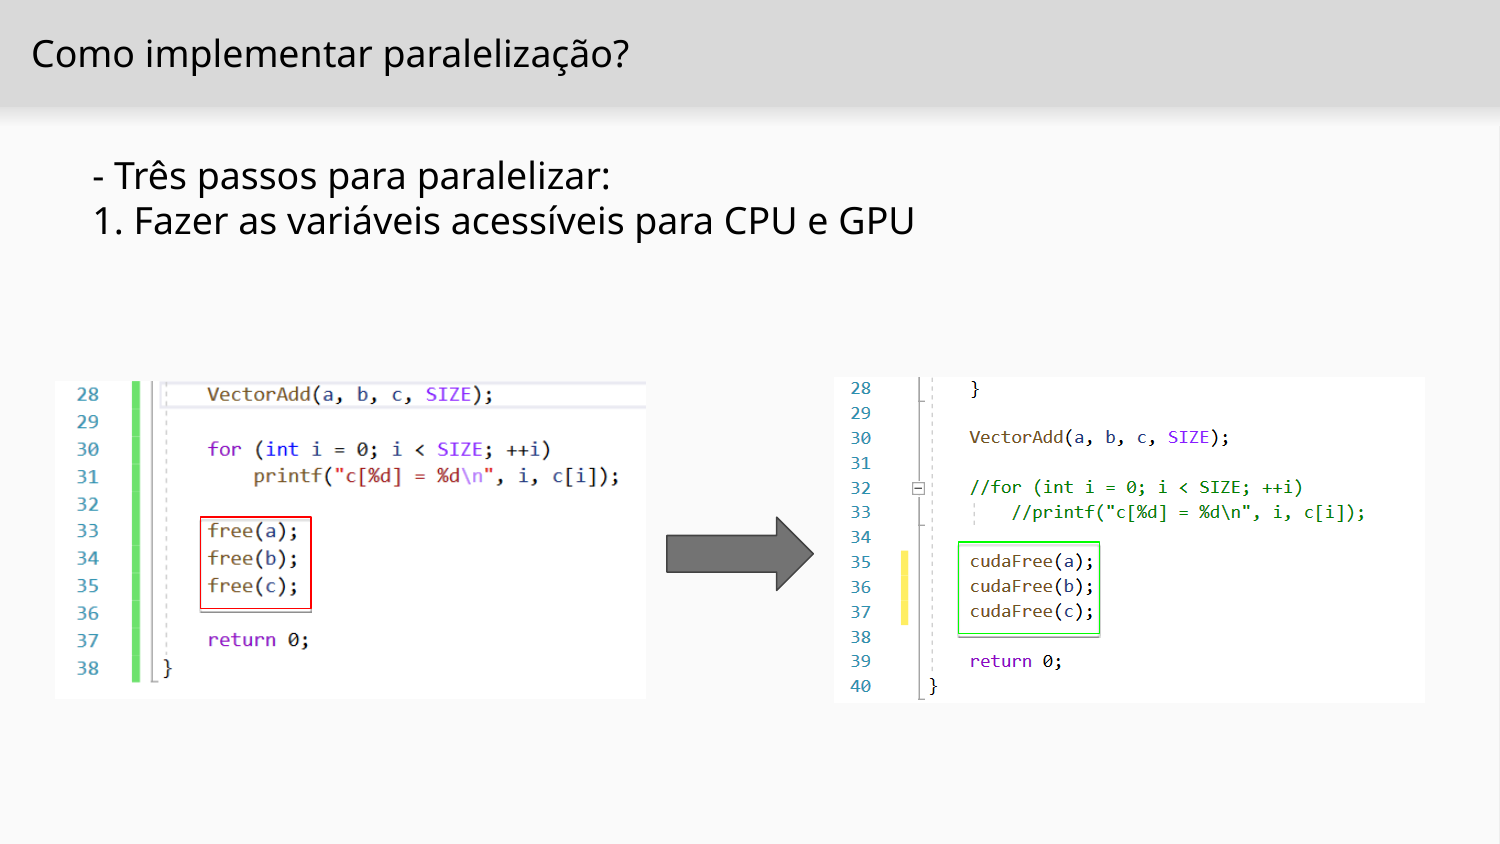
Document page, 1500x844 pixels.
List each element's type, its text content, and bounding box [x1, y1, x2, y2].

picture [55, 381, 646, 699]
list - Três passos para paralelizar: 1. Fazer as variáveis acessíveis para CPU e GPU [77, 137, 1436, 813]
text_box [666, 517, 814, 591]
picture [834, 377, 1425, 703]
title Como implementar paralelização? [16, 2, 1464, 102]
